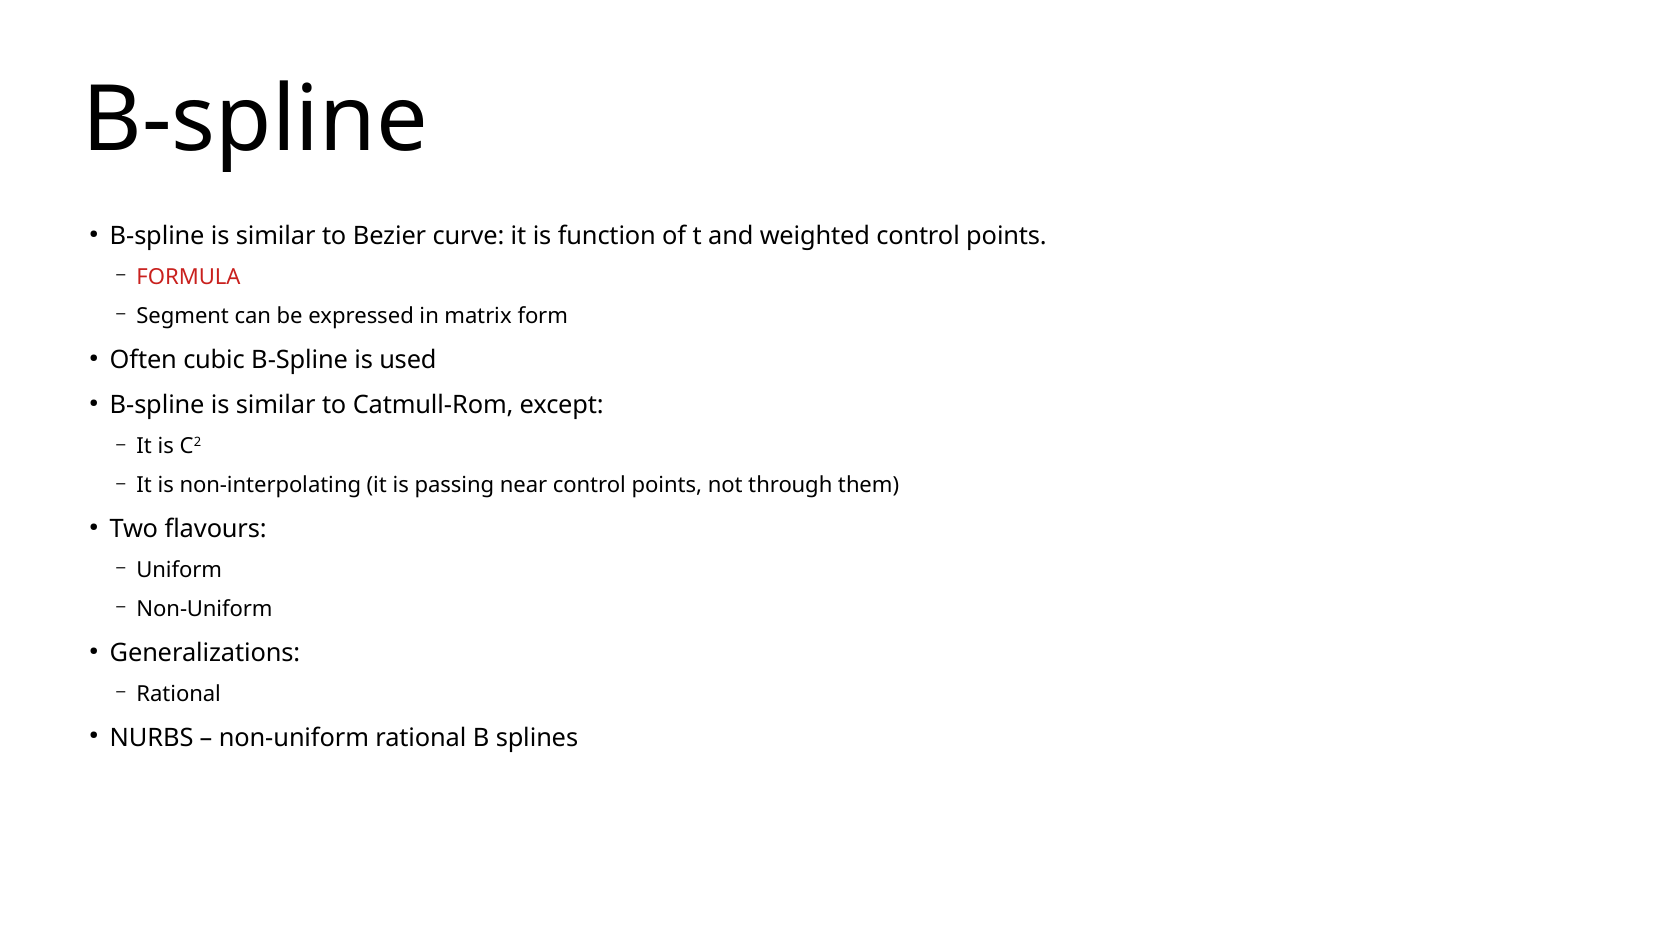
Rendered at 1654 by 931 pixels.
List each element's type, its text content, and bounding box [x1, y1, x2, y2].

list B-spline is similar to Bezier curve: it is function of t and weighted control points. FORMULA Segment can be expressed in matrix form Often cubic B-Spline is used B-spline is similar to Catmull-Rom, except: It is C2 It is non-interpolating (it is passing near control points, not through them) Two flavours: Uniform Non-Uniform Generalizations: Rational NURBS – non-uniform rational B splines [82, 217, 1571, 758]
title B-spline [82, 37, 1571, 193]
